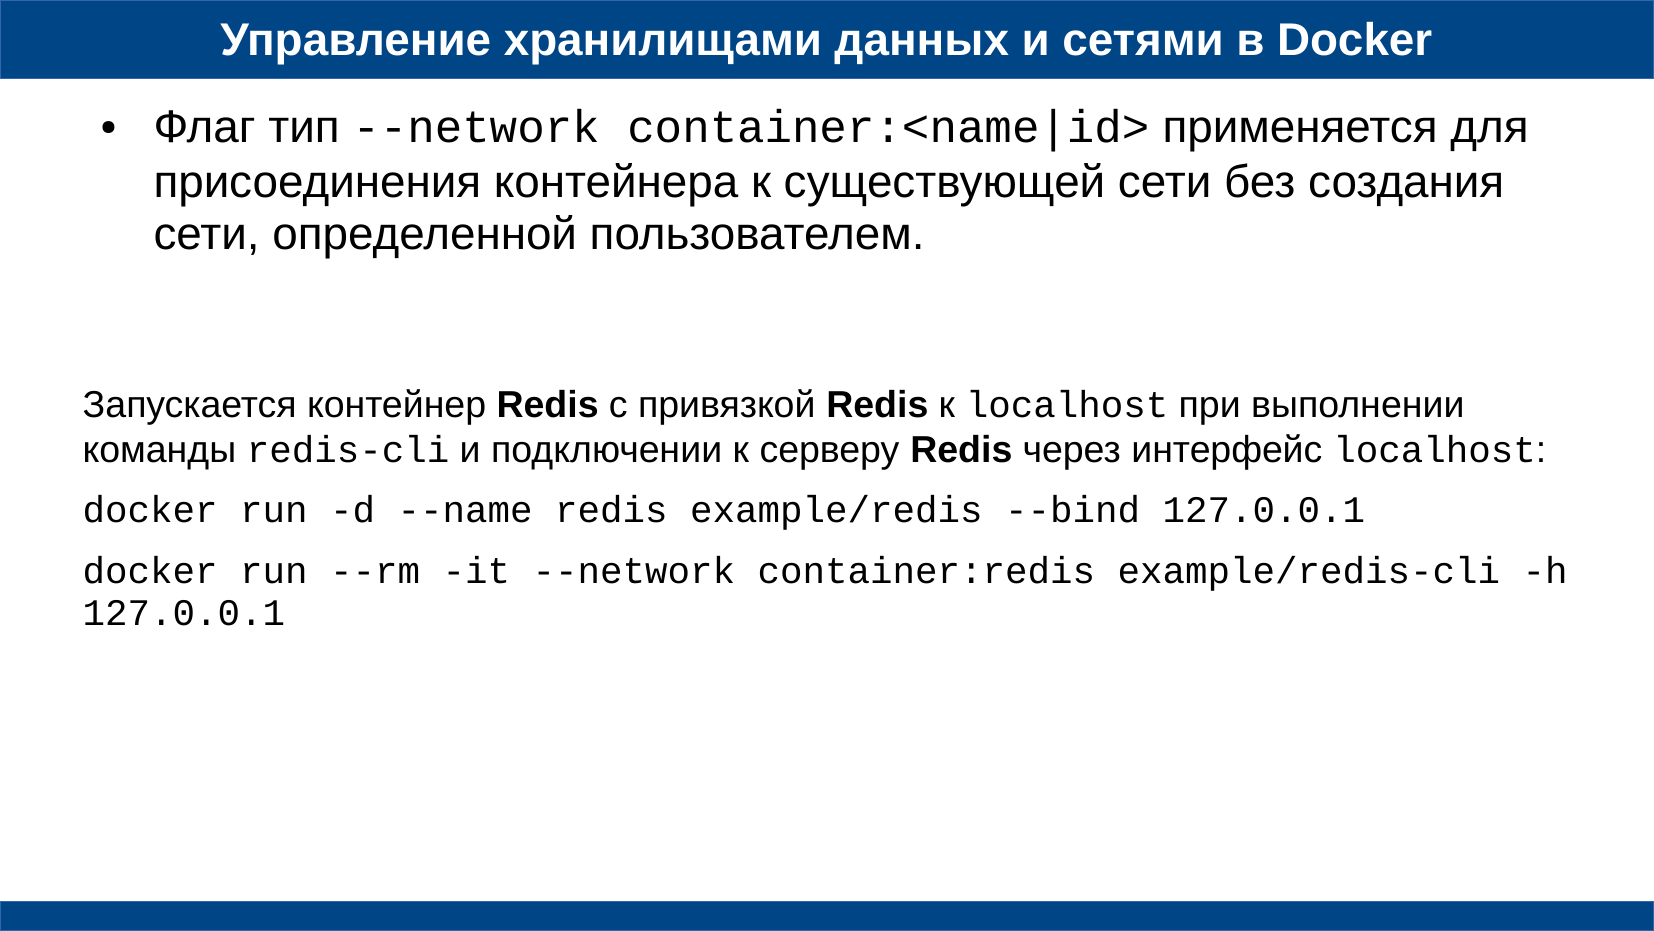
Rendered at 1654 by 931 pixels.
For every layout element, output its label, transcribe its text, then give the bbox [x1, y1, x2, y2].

list Запускается контейнер Redis с привязкой Redis к localhost при выполнении команды redis-cli и подключении к серверу Redis через интерфейс localhost: docker run -d --name redis example/redis --bind 127.0.0.1 docker run --rm -it --network container:redis example/redis-cli -h 127.0.0.1 [82, 382, 1571, 641]
list Флаг тип --network container:<name|id> применяется для присоединения контейнера к существующей сети без создания сети, определенной пользователем. [82, 101, 1571, 359]
title Управление хранилищами данных и сетями в Docker [0, 0, 1654, 79]
